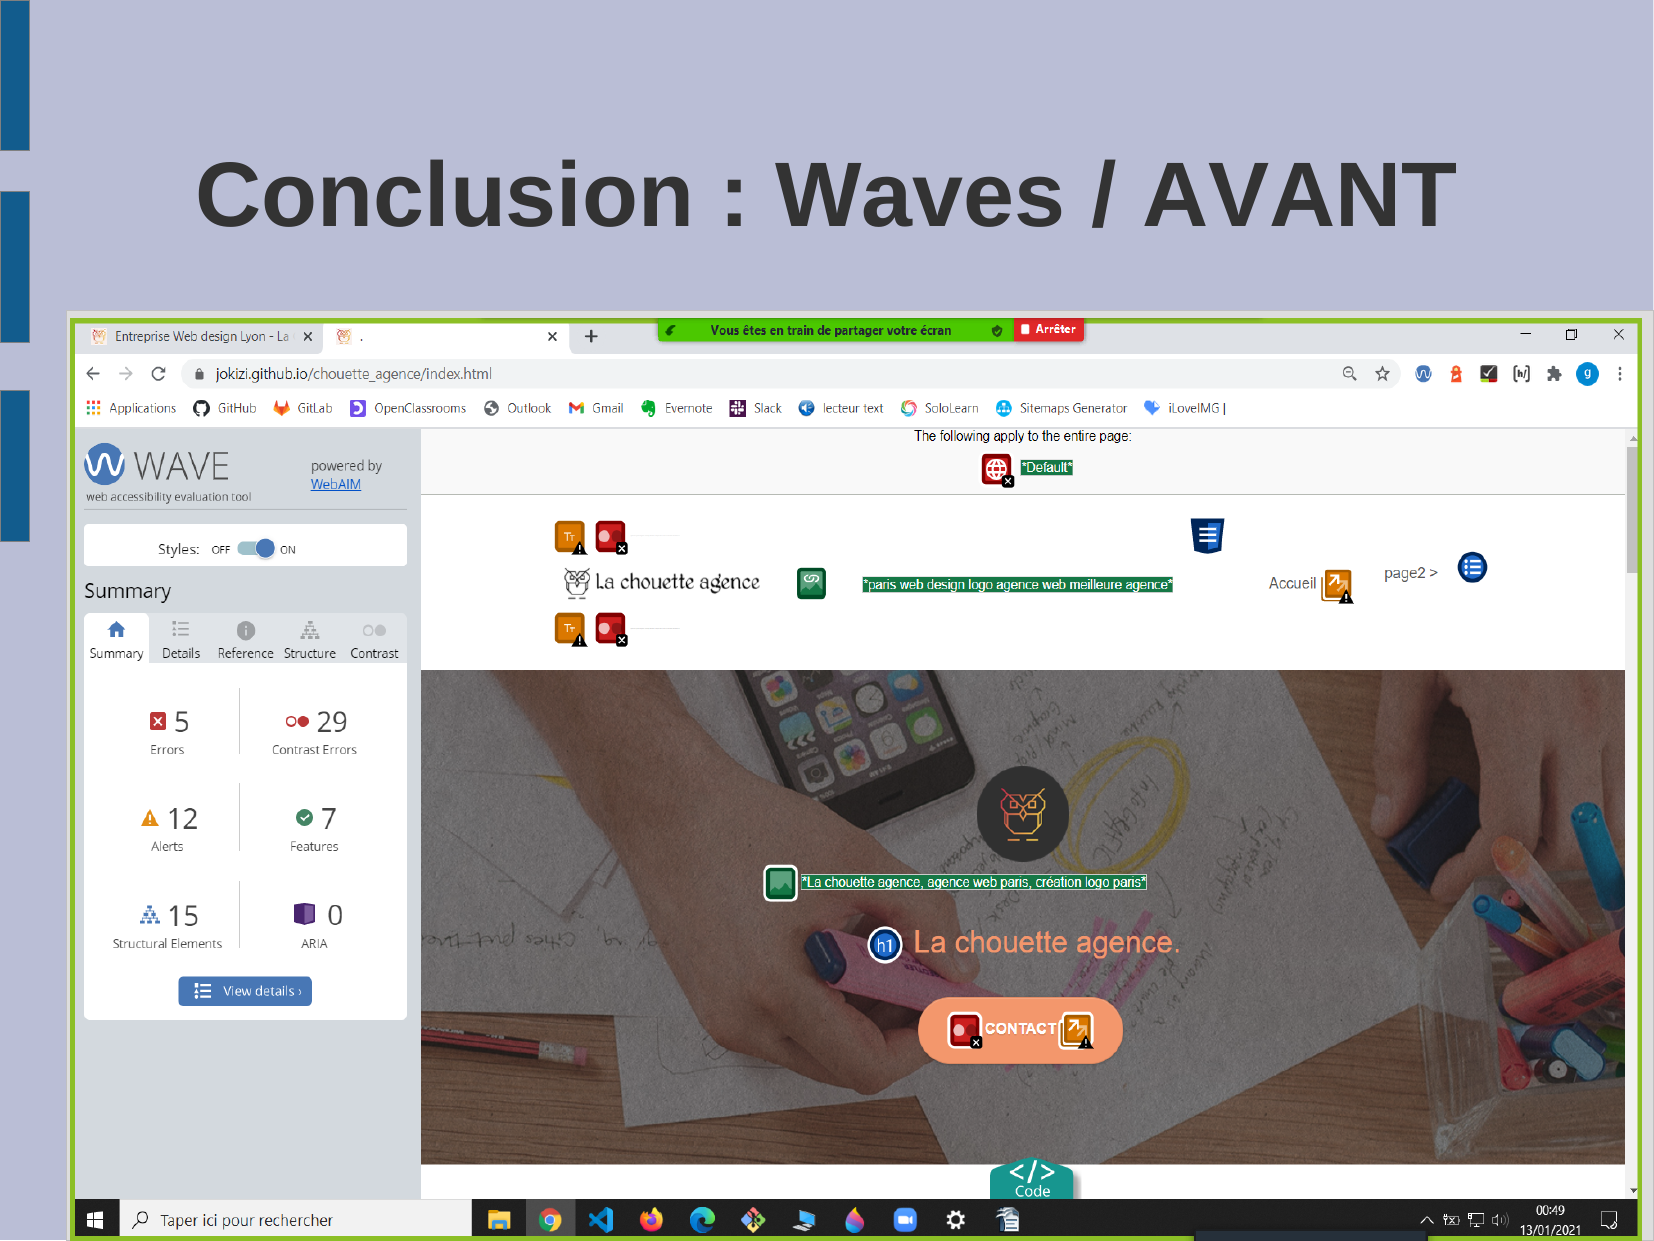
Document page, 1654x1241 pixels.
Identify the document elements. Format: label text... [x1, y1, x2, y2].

title Conclusion : Waves / AVANT [121, 91, 1534, 299]
picture [70, 318, 1642, 1241]
